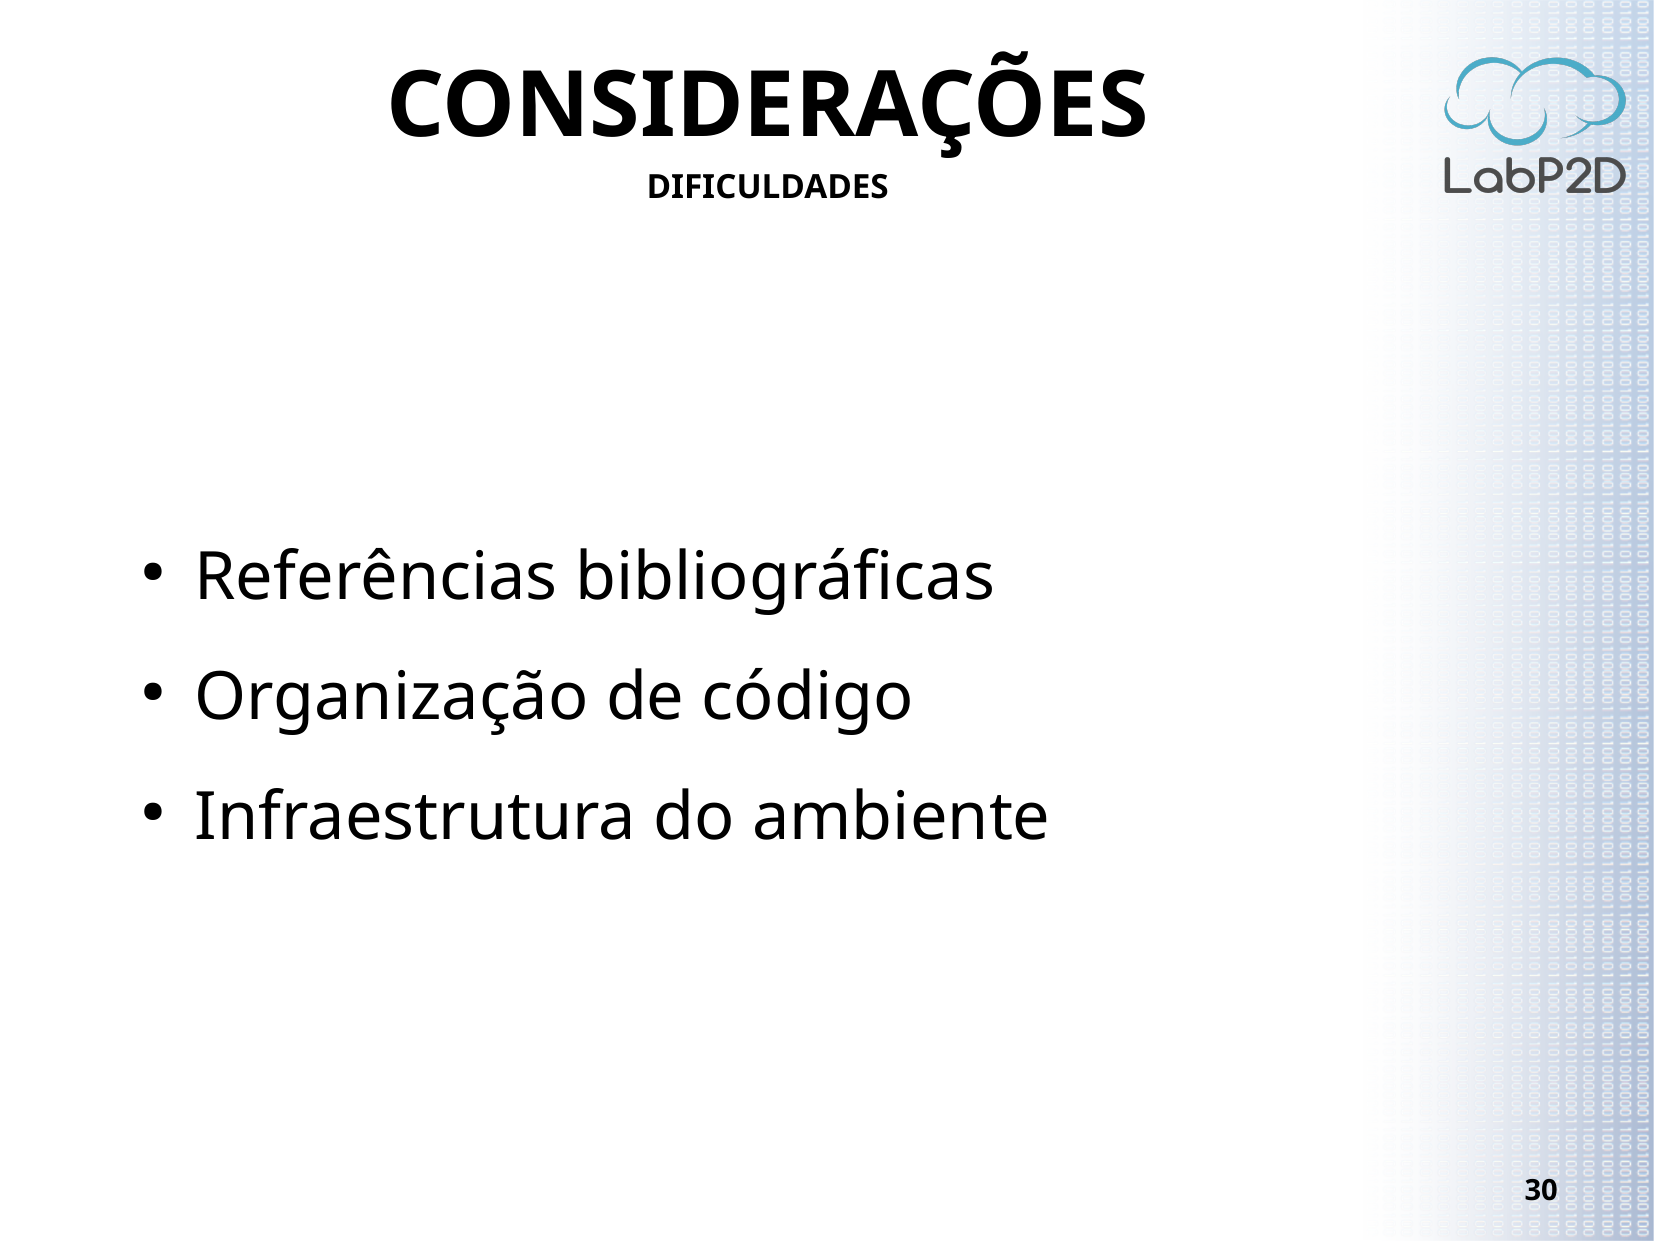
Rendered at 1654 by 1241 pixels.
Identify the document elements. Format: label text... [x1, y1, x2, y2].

picture [1360, 1, 1654, 1240]
title CONSIDERAÇÕES DIFICULDADES [82, 19, 1453, 227]
list Referências bibliográficas Organização de código Infraestrutura do ambiente [123, 271, 1418, 1116]
